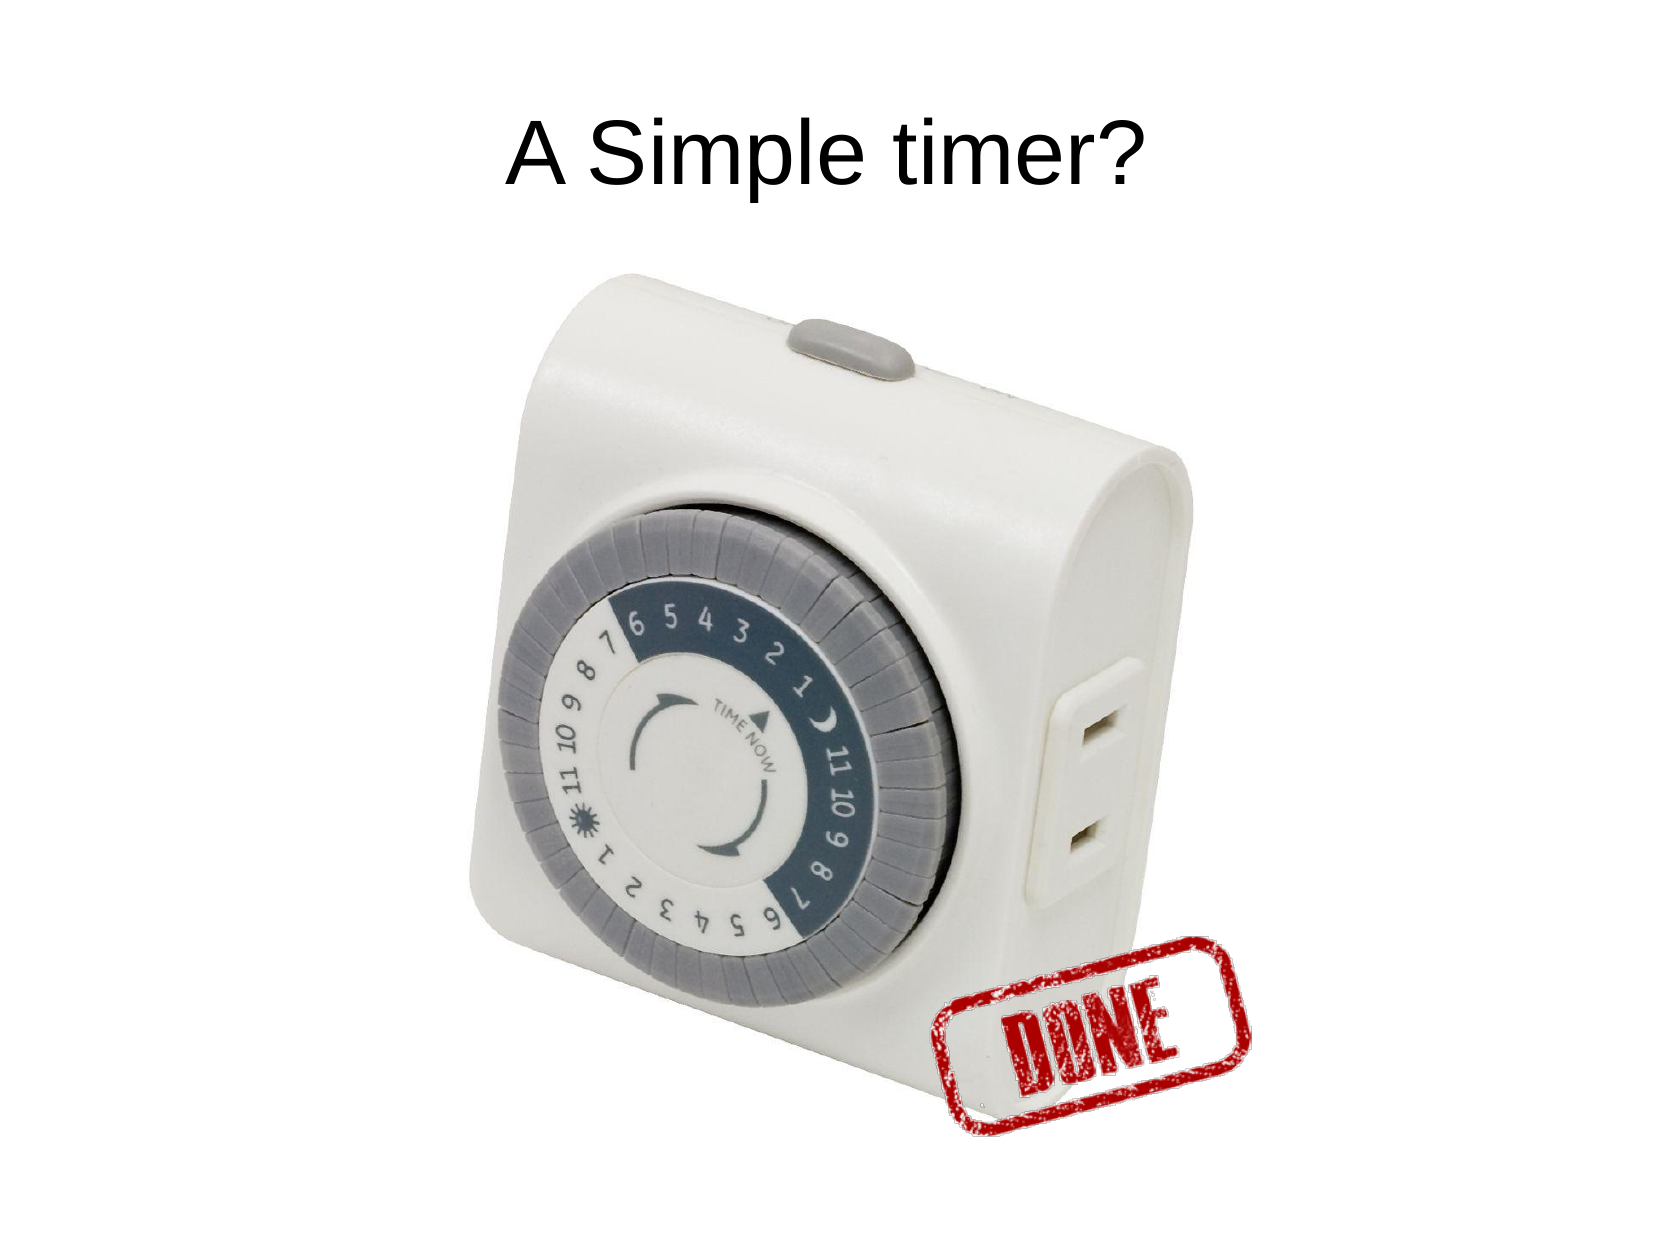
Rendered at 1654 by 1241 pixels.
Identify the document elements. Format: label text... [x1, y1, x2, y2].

title A Simple timer? [82, 49, 1571, 257]
picture [405, 273, 1257, 1201]
